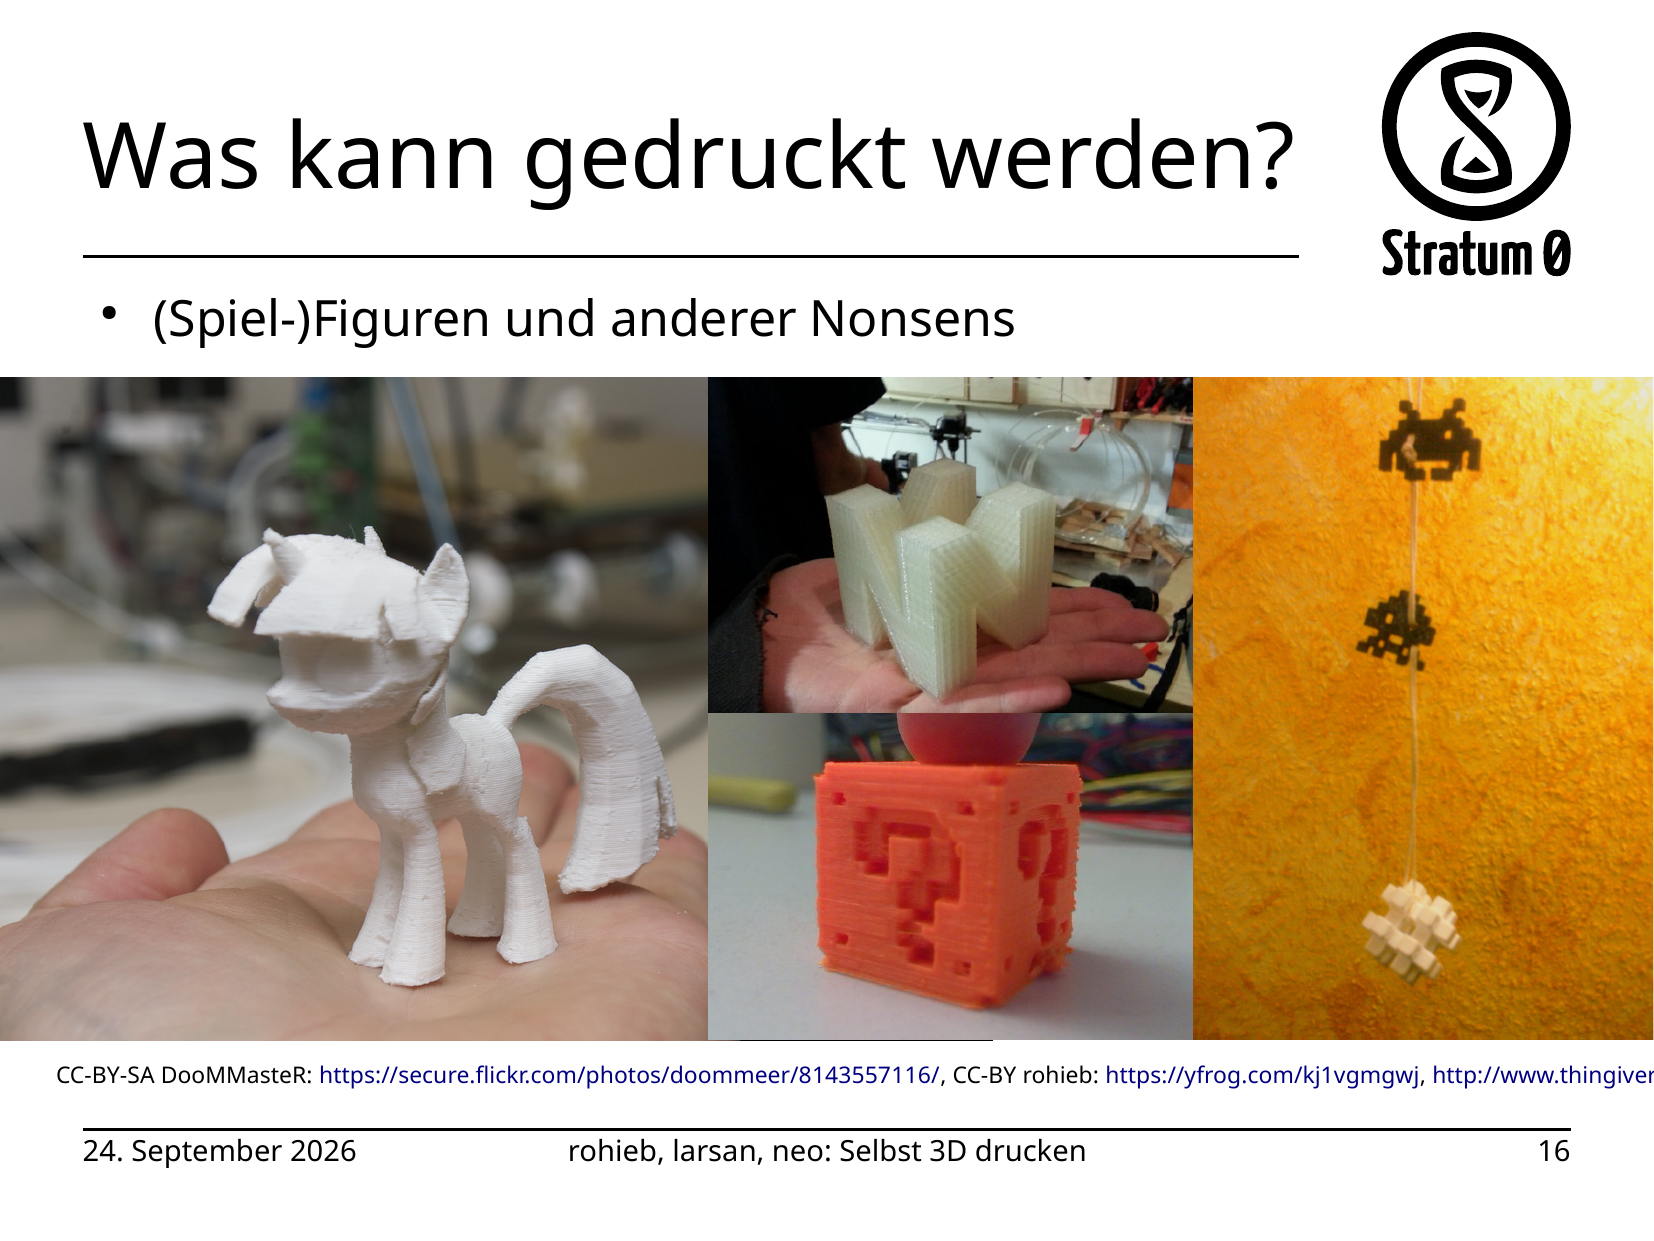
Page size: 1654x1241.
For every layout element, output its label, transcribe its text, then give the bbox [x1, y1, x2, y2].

text_box CC-BY-SA DooMMasteR: https://secure.flickr.com/photos/doommeer/8143557116/, CC-BY rohieb: https://yfrog.com/kj1vgmgwj, http://www.thingiverse.com/image:144329, unknown: http://twitpic.com/b7nat1 [41, 1051, 1617, 1093]
picture [0, 377, 1654, 1041]
list (Spiel-)Figuren und anderer Nonsens [82, 290, 1538, 377]
title Was kann gedruckt werden? [82, 49, 1300, 257]
